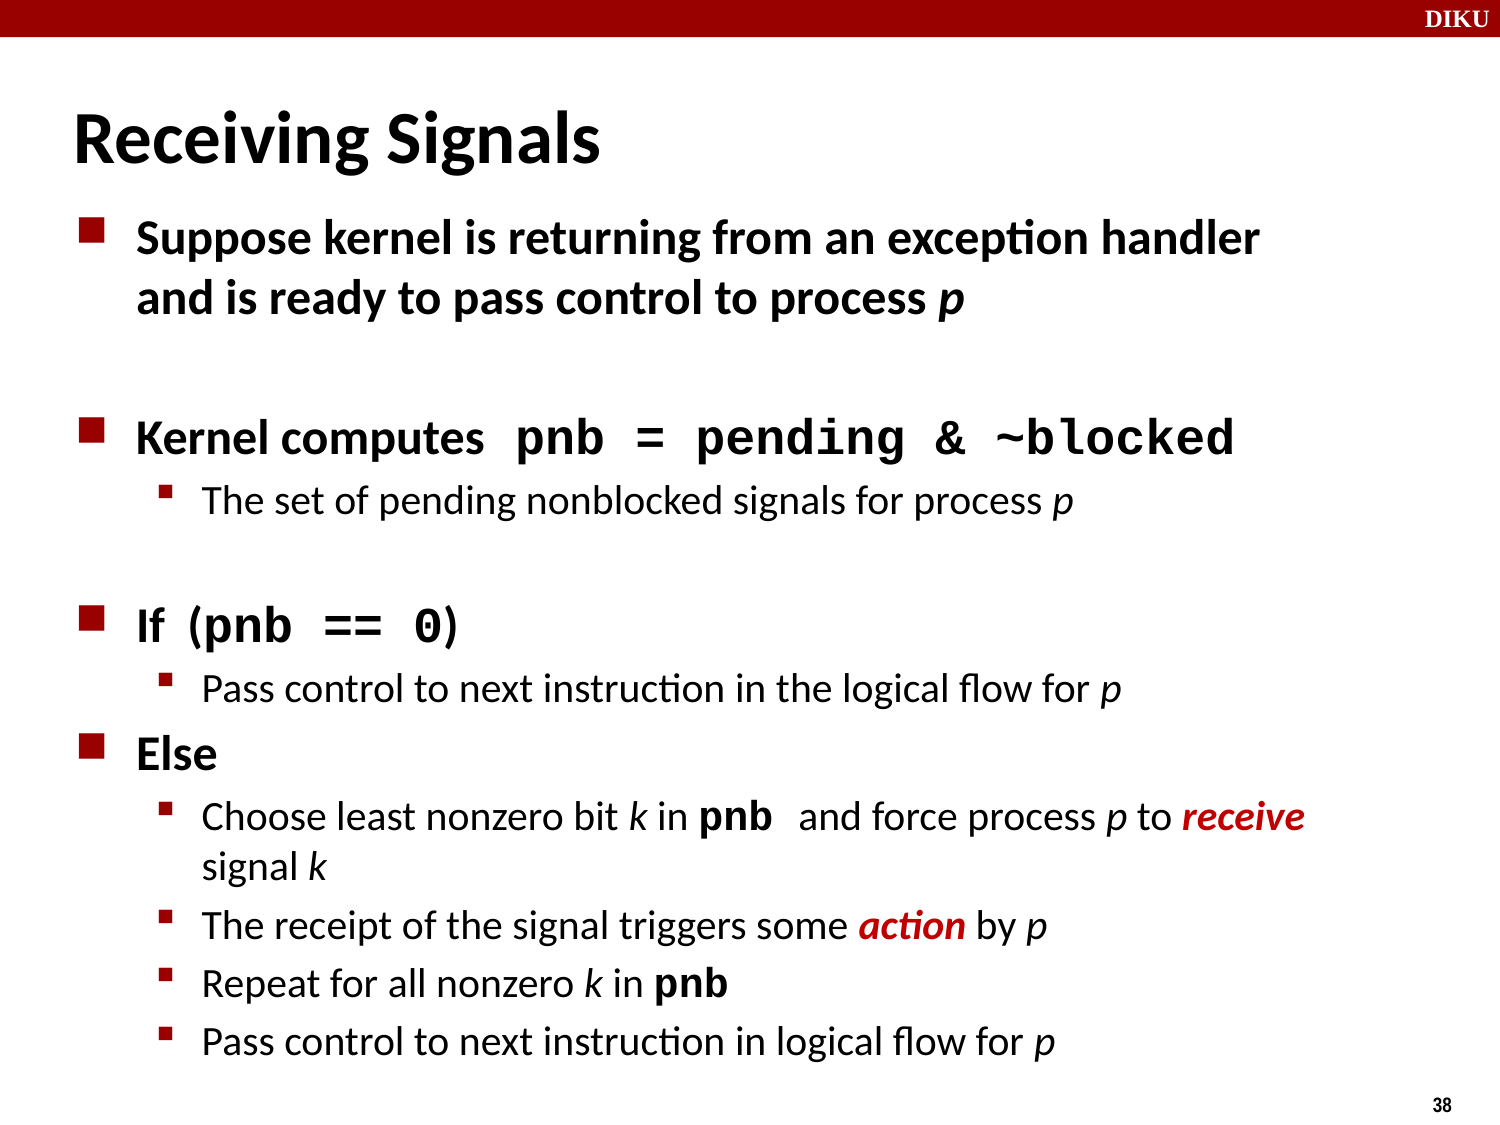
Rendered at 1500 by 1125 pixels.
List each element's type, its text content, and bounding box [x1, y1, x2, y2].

text_box Receiving Signals [58, 71, 1304, 197]
text_box Suppose kernel is returning from an exception handler and is ready to pass control to process p Kernel computes pnb = pending & ~blocked The set of pending nonblocked signals for process p If (pnb == 0) Pass control to next instruction in the logical flow for p Else Choose least nonzero bit k in pnb and force process p to receive signal k The receipt of the signal triggers some action by p Repeat for all nonzero k in pnb Pass control to next instruction in logical flow for p [65, 196, 1361, 1013]
